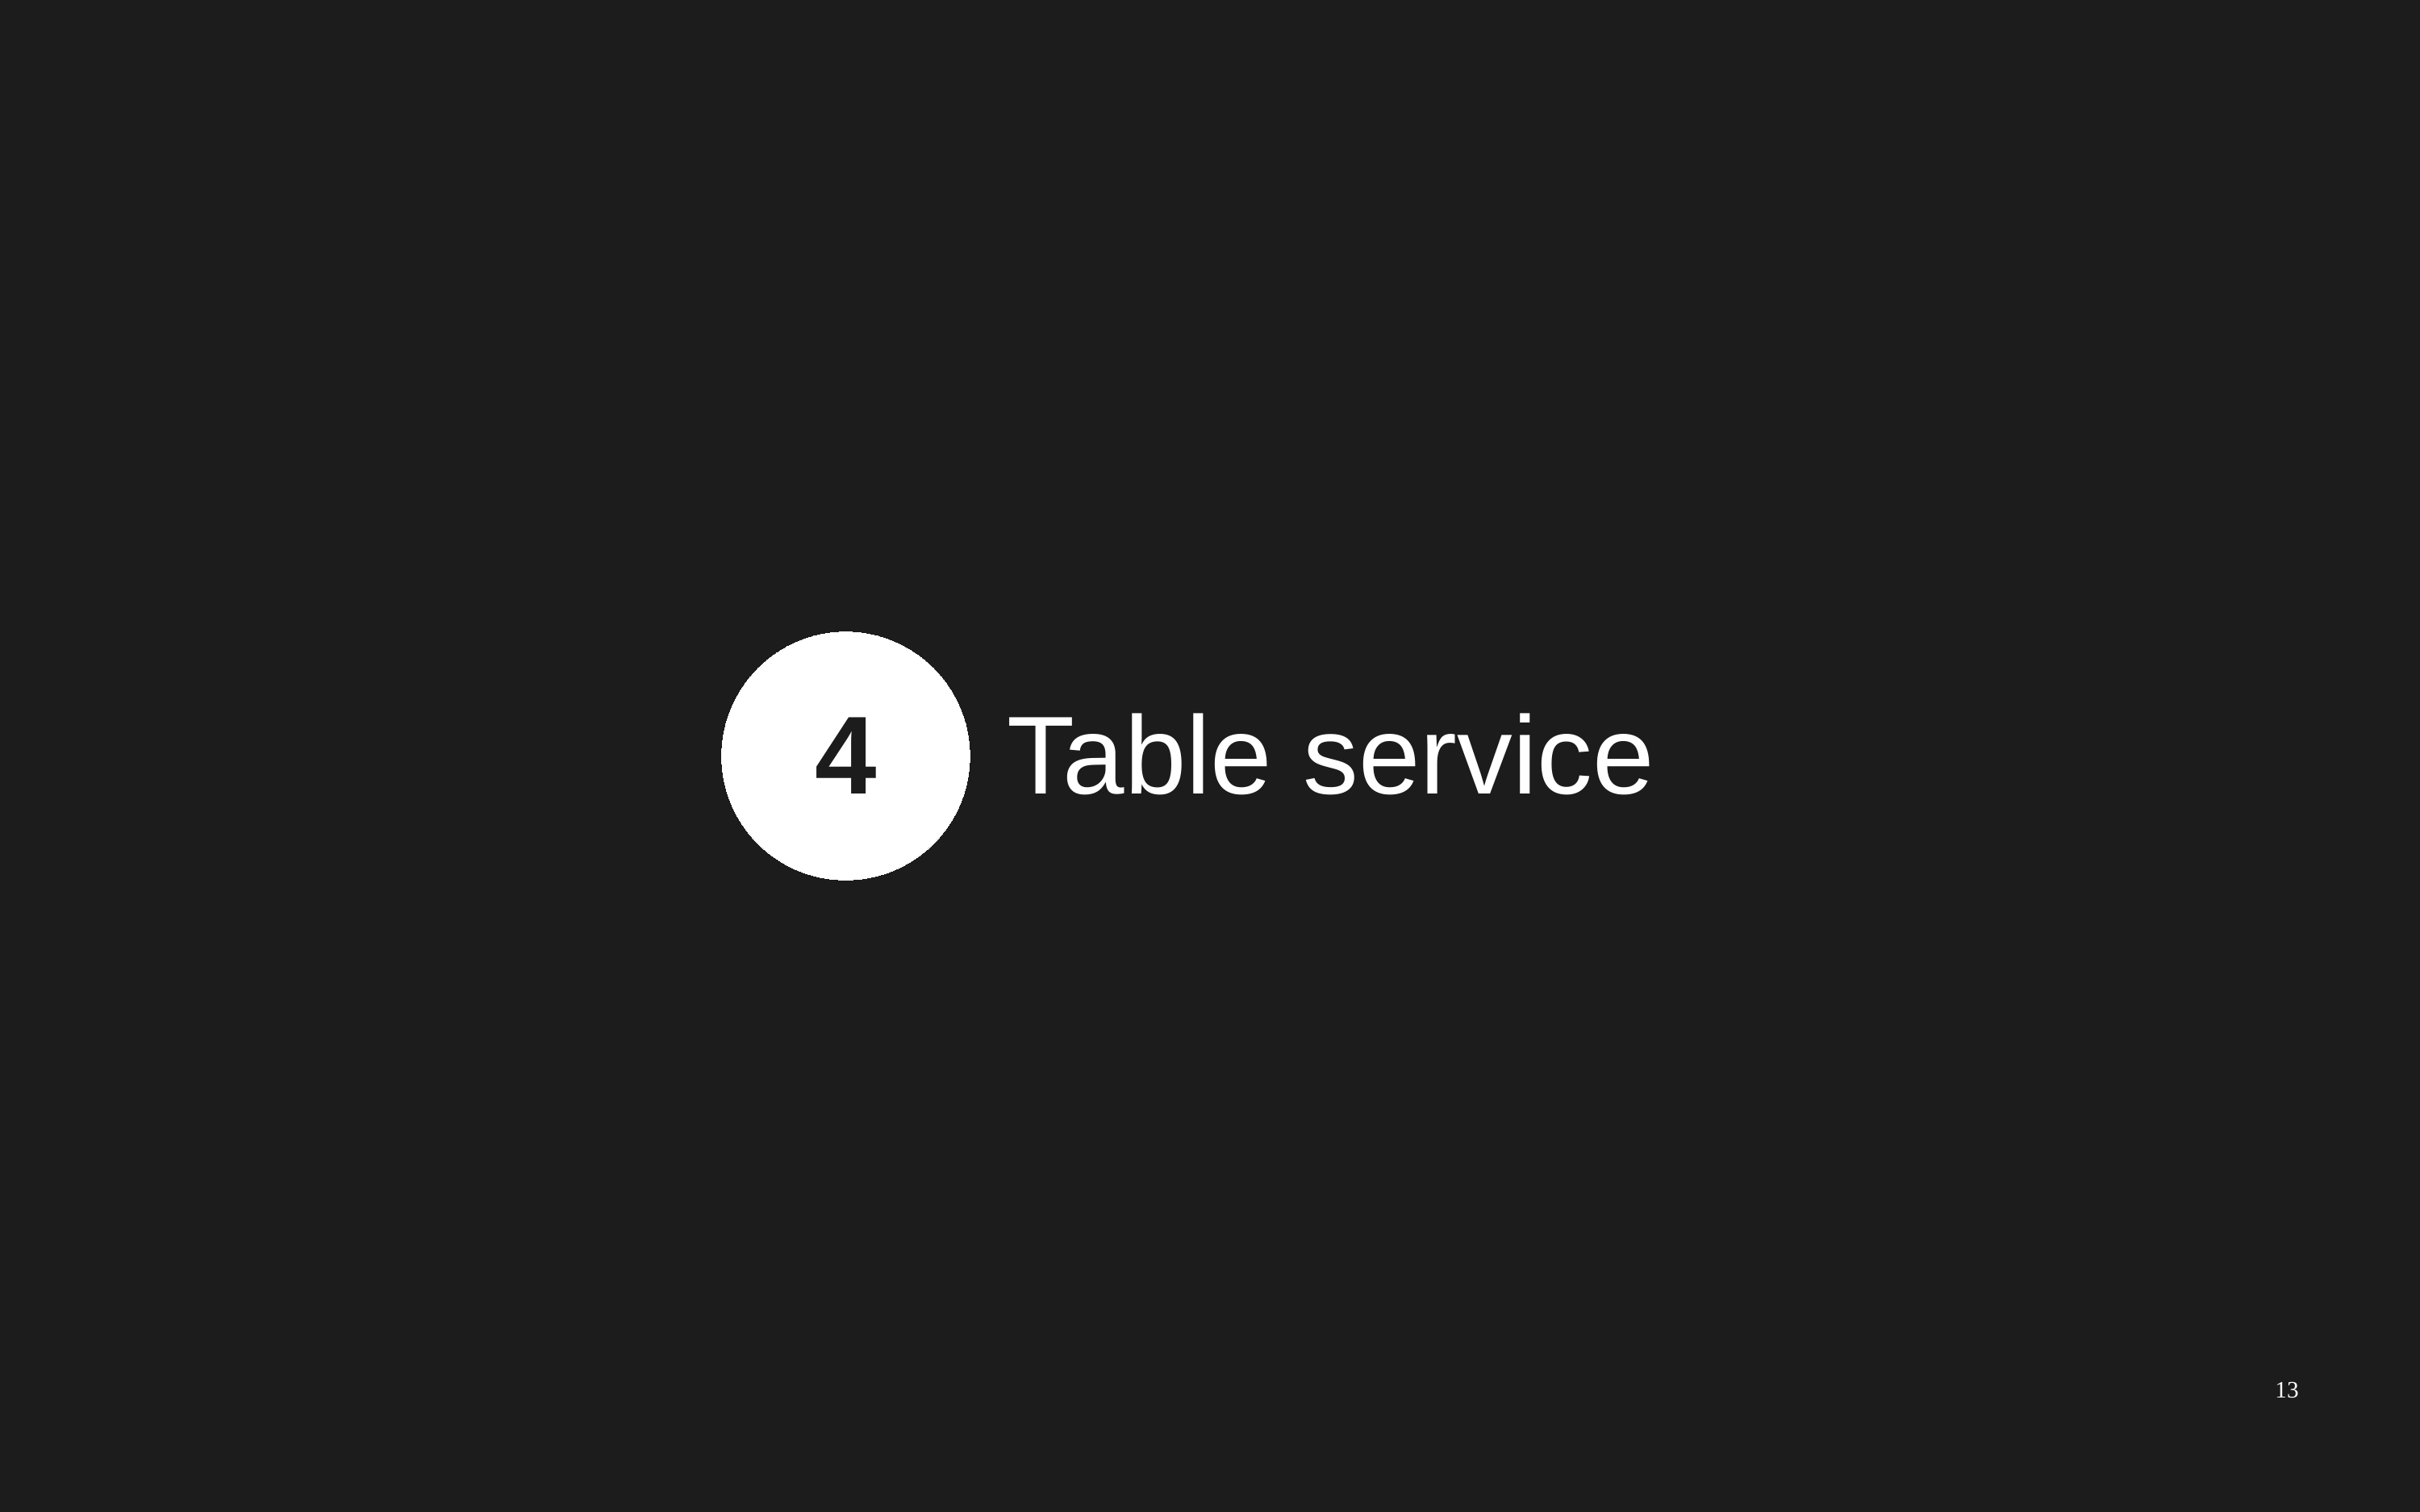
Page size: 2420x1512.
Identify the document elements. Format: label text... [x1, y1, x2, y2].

text_box 4 [721, 631, 970, 881]
text_box Table service [995, 661, 1699, 851]
